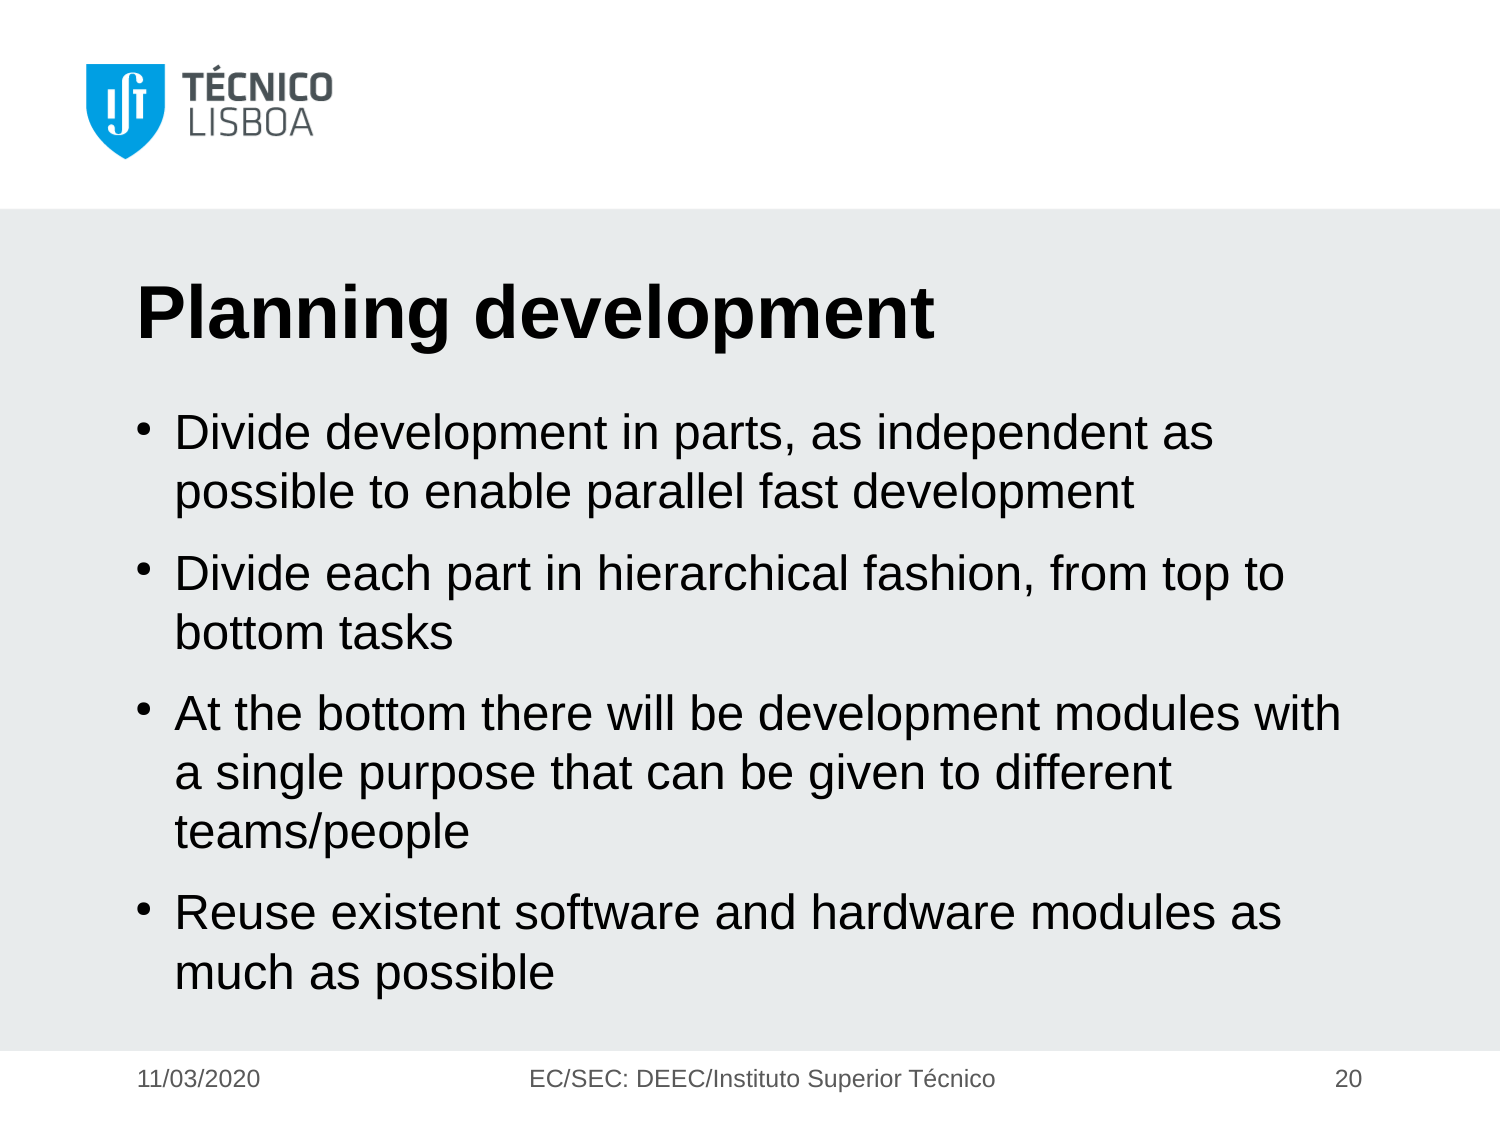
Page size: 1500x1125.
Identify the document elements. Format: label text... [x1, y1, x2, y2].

list Divide development in parts, as independent as possible to enable parallel fast development Divide each part in hierarchical fashion, from top to bottom tasks At the bottom there will be development modules with a single purpose that can be given to different teams/people Reuse existent software and hardware modules as much as possible [121, 400, 1378, 1005]
title Planning development [121, 237, 1378, 381]
slide_number <number> [1077, 1052, 1378, 1103]
footer EC/SEC: DEEC/Instituto Superior Técnico [512, 1052, 1021, 1103]
picture [0, 0, 1500, 1125]
slide_number 11/03/2020 [121, 1052, 425, 1103]
